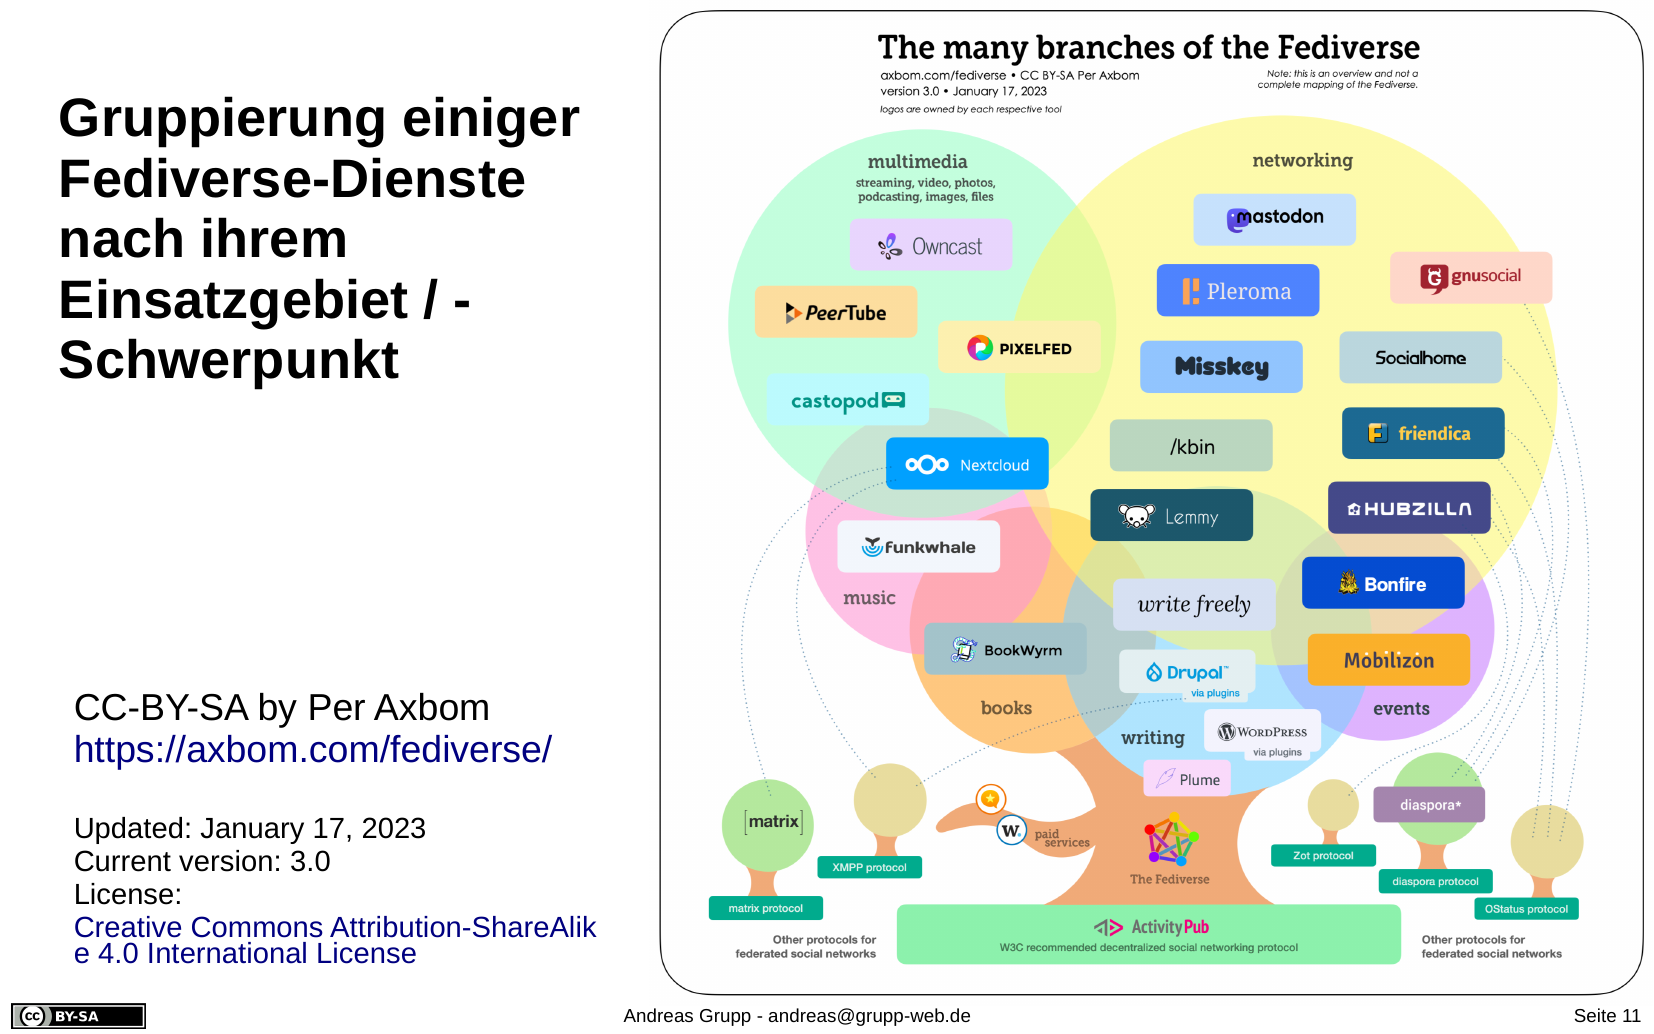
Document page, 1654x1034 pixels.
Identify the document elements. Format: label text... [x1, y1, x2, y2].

title Gruppierung einiger Fediverse-Dienste nach ihrem Einsatzgebiet / -Schwerpunkt [59, 59, 591, 419]
picture [649, 0, 1654, 1006]
picture [11, 1003, 146, 1029]
text_box CC-BY-SA by Per Axbom https://axbom.com/fediverse/ Updated: January 17, 2023 Current version: 3.0 License: Creative Commons Attribution-ShareAlike 4.0 International License [59, 679, 621, 945]
